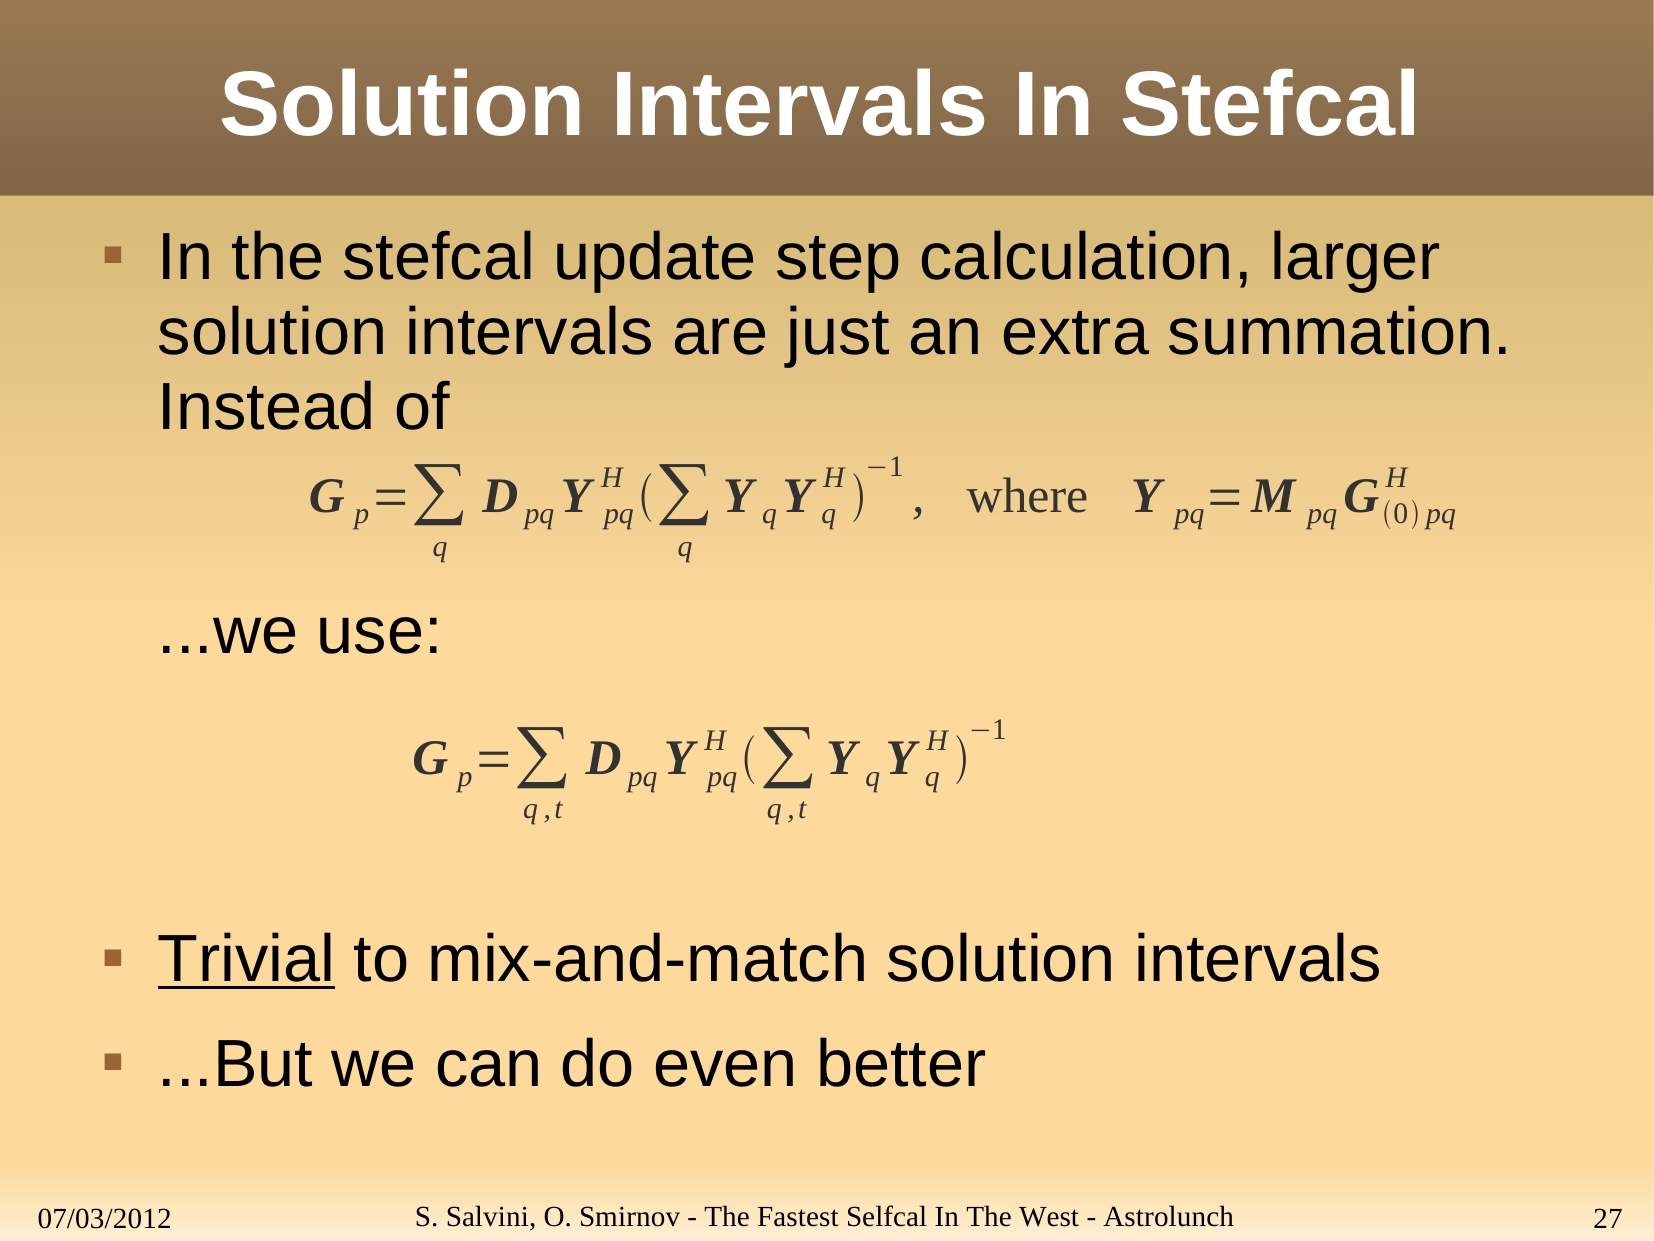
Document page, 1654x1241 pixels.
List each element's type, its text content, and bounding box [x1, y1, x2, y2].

title Solution Intervals In Stefcal [76, 7, 1565, 200]
chart [302, 450, 1463, 563]
list In the stefcal update step calculation, larger solution intervals are just an extra summation. Instead of ...we use: Trivial to mix-and-match solution intervals ...But we can do even better [86, 219, 1576, 1101]
picture [0, 0, 1654, 1241]
chart [406, 712, 1013, 826]
